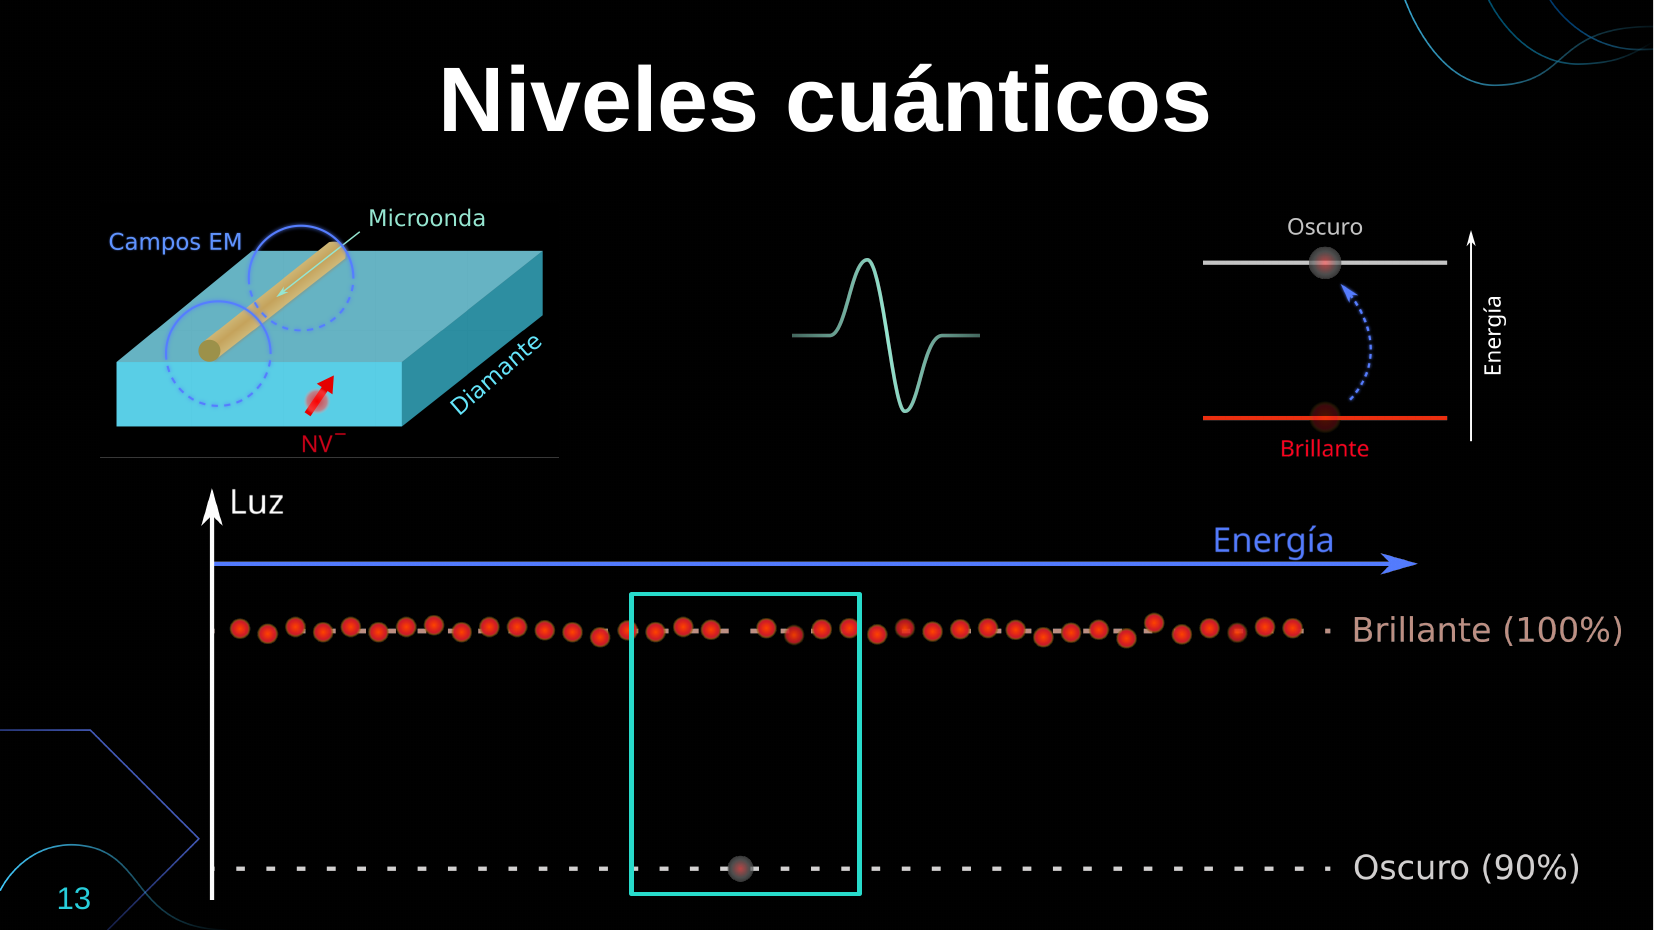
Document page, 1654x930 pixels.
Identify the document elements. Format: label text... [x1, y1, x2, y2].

picture [0, 0, 1654, 930]
text_box <number> [42, 873, 215, 930]
text_box Niveles cuánticos [424, 40, 1229, 159]
